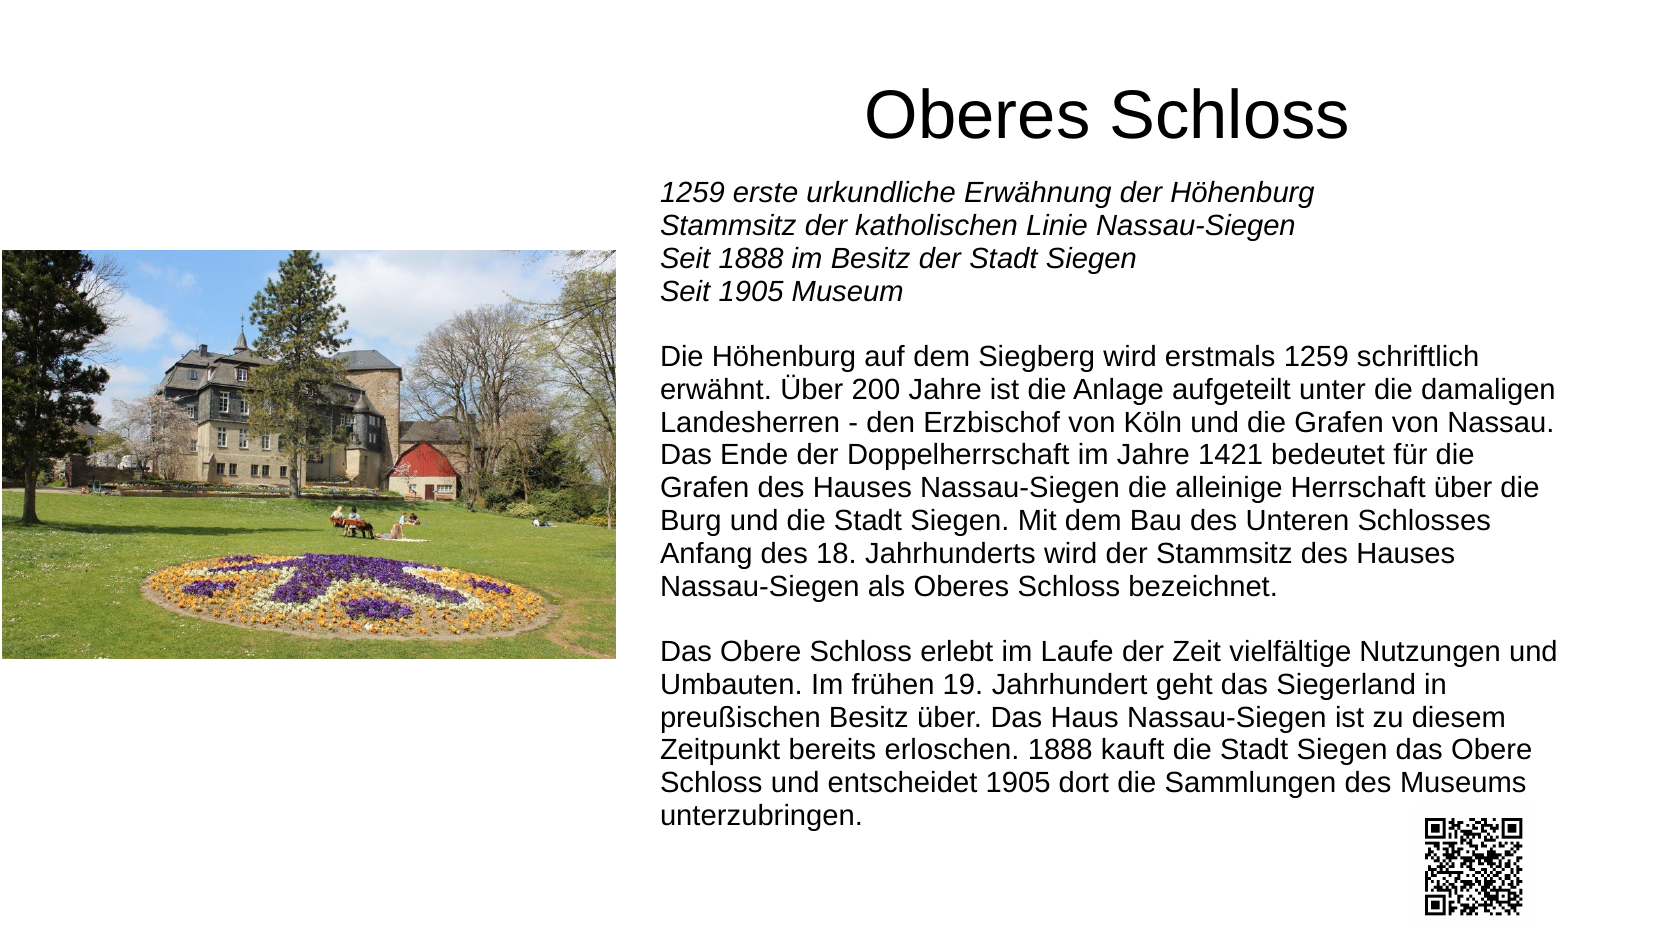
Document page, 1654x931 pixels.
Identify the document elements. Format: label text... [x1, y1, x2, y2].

picture [2, 250, 616, 659]
picture [1413, 806, 1534, 927]
title Oberes Schloss [645, 37, 1571, 193]
subtitle 1259 erste urkundliche Erwähnung der Höhenburg Stammsitz der katholischen Linie Nassau-Siegen Seit 1888 im Besitz der Stadt Siegen Seit 1905 Museum Die Höhenburg auf dem Siegberg wird erstmals 1259 schriftlich erwähnt. Über 200 Jahre ist die Anlage aufgeteilt unter die damaligen Landesherren - den Erzbischof von Köln und die Grafen von Nassau. Das Ende der Doppelherrschaft im Jahre 1421 bedeutet für die Grafen des Hauses Nassau-Siegen die alleinige Herrschaft über die Burg und die Stadt Siegen. Mit dem Bau des Unteren Schlosses Anfang des 18. Jahrhunderts wird der Stammsitz des Hauses Nassau-Siegen als Oberes Schloss bezeichnet. Das Obere Schloss erlebt im Laufe der Zeit vielfältige Nutzungen und Umbauten. Im frühen 19. Jahrhundert geht das Siegerland in preußischen Besitz über. Das Haus Nassau-Siegen ist zu diesem Zeitpunkt bereits erloschen. 1888 kauft die Stadt Siegen das Obere Schloss und entscheidet 1905 dort die Sammlungen des Museums unterzubringen. [660, 176, 1571, 823]
